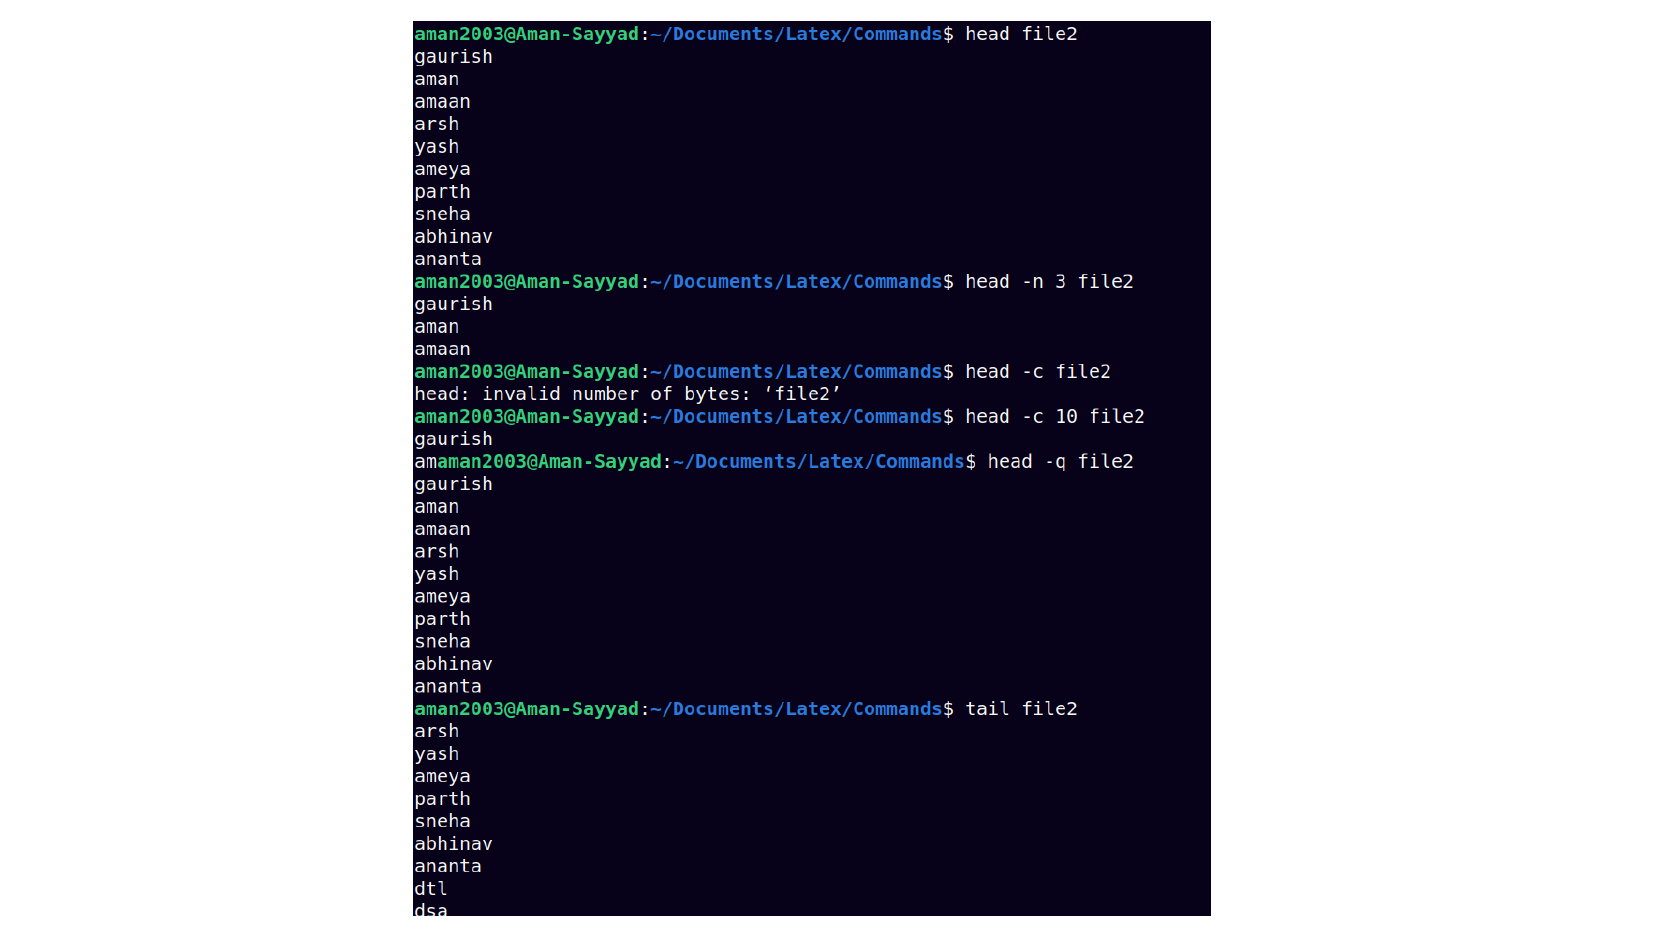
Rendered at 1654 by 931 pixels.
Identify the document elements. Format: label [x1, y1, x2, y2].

picture [413, 21, 1211, 916]
